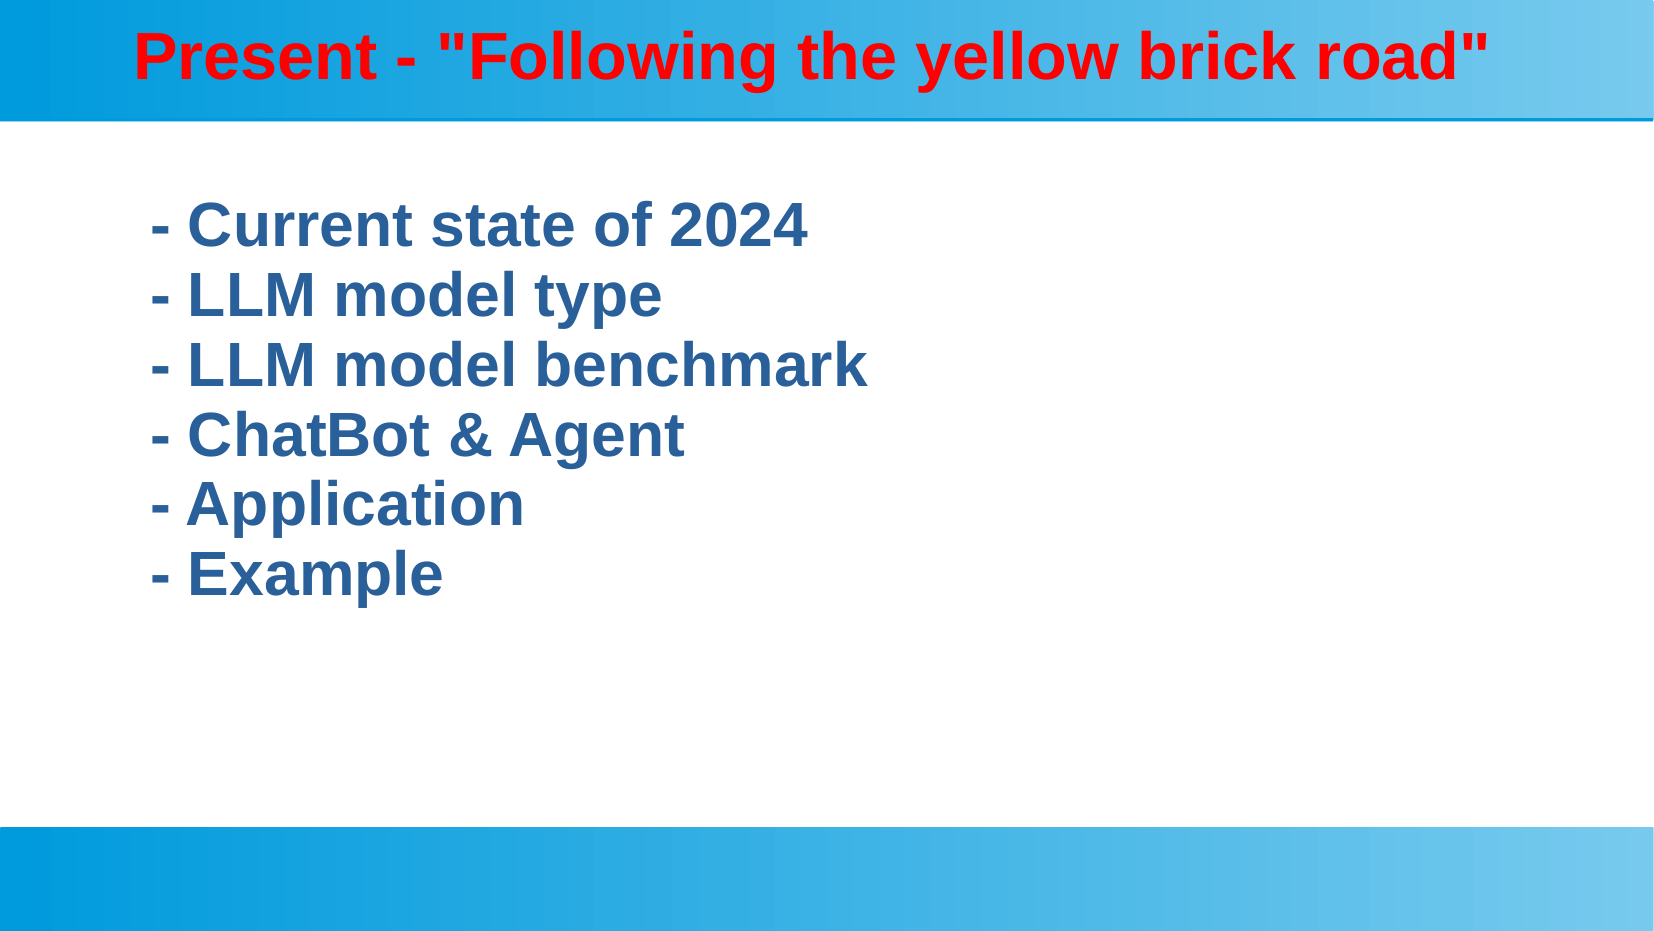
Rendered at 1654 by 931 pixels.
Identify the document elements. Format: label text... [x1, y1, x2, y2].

title Present - "Following the yellow brick road" [75, 0, 1552, 113]
title - Current state of 2024 - LLM model type - LLM model benchmark - ChatBot & Agent - Application - Example [150, 190, 1088, 609]
